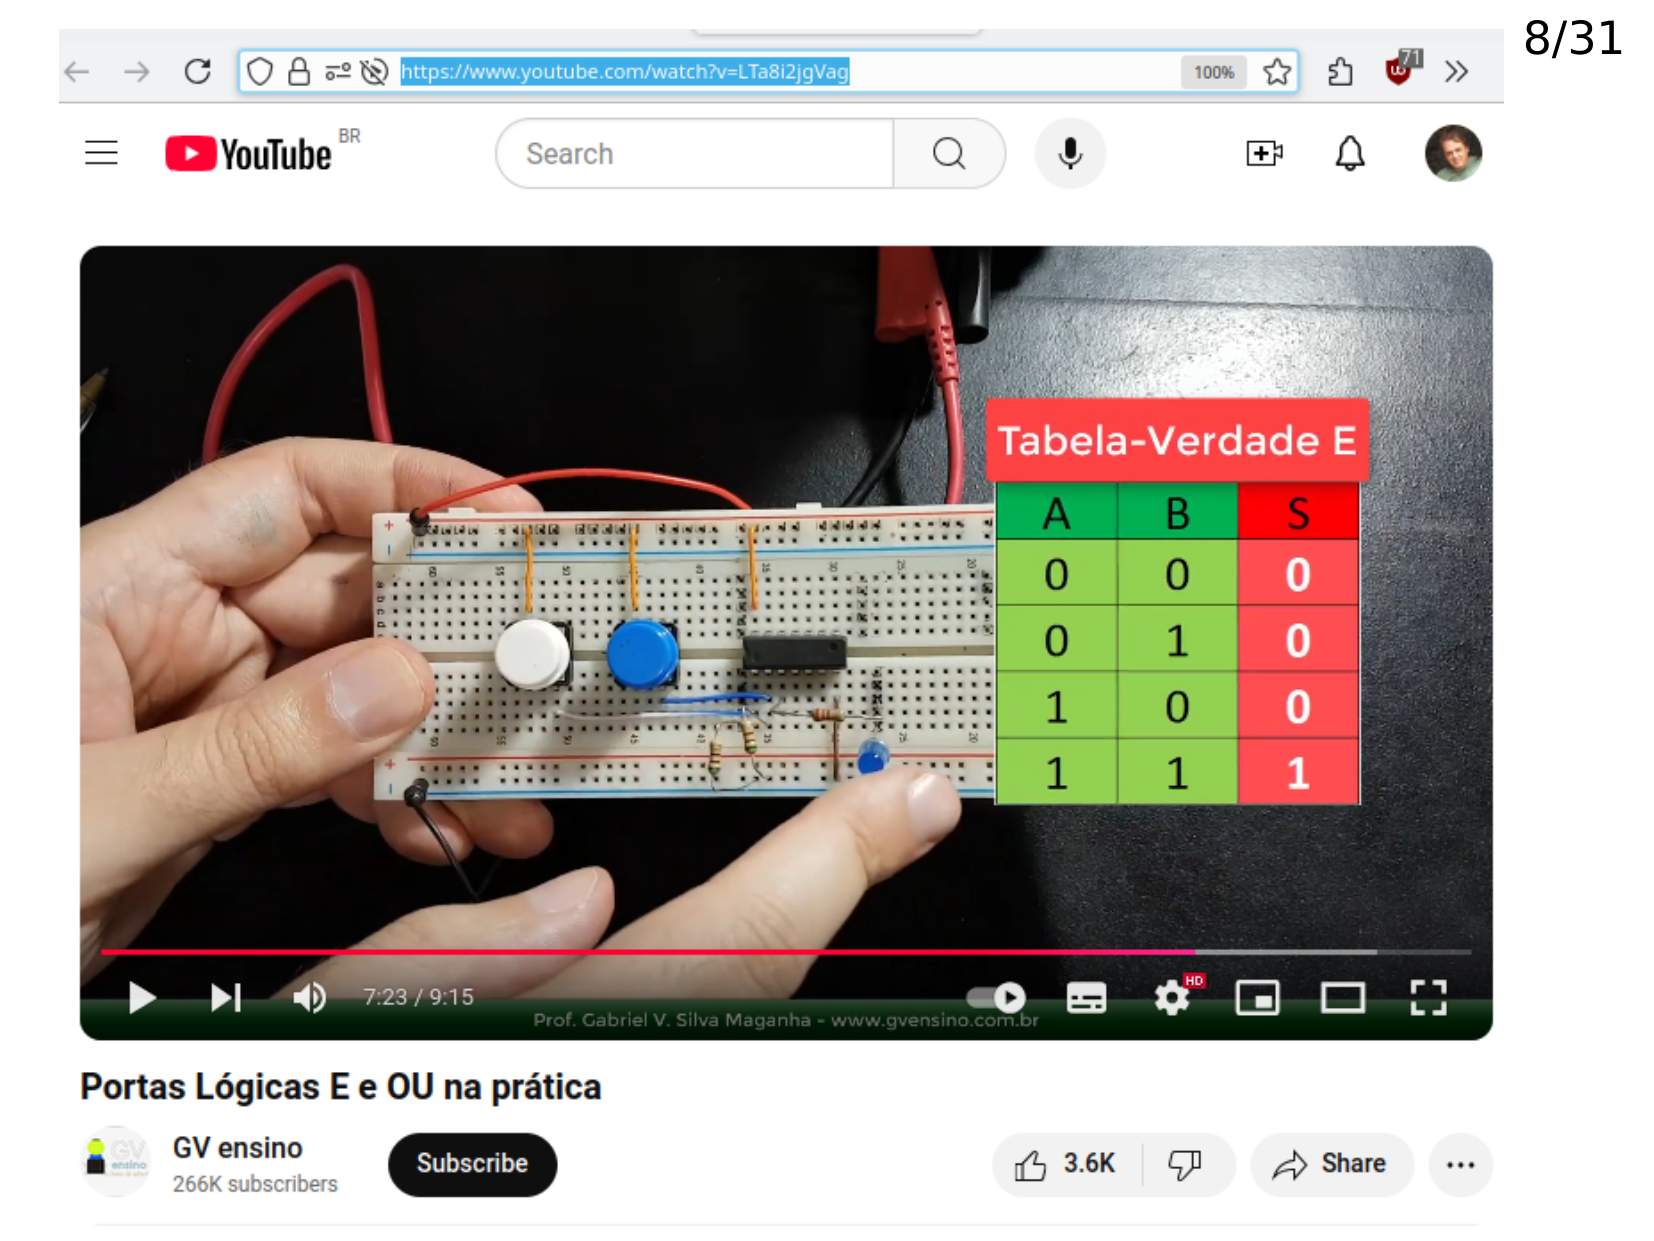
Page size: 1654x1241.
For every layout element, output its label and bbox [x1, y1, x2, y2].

picture [59, 29, 1504, 1227]
